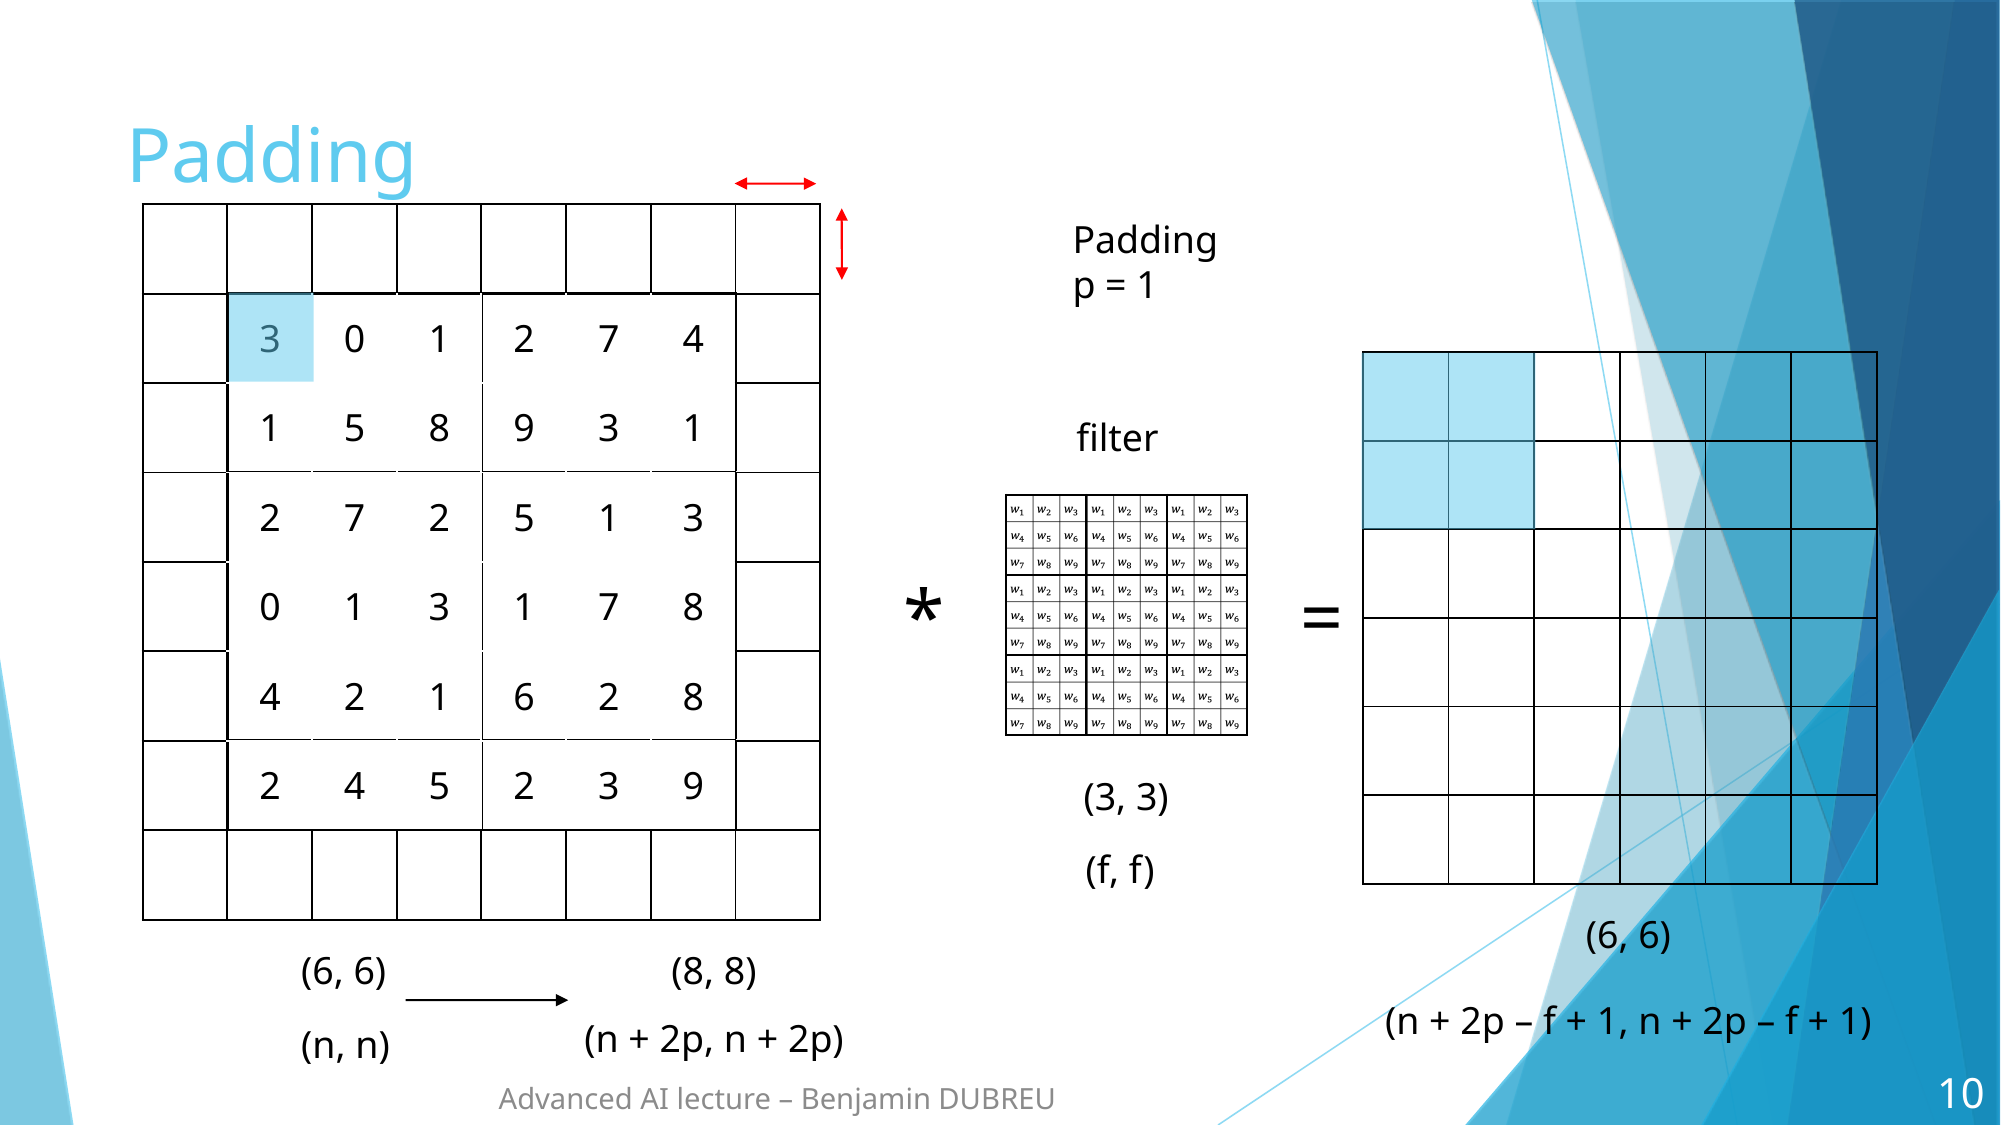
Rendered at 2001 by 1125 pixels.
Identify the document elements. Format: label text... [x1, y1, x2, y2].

table_cell [1168, 576, 1246, 654]
table_cell [144, 742, 226, 829]
table_cell [313, 652, 396, 740]
table_cell [1007, 576, 1085, 654]
table_cell [1449, 619, 1533, 706]
table_cell [567, 563, 650, 650]
slide_number <number> [1887, 1065, 2000, 1125]
table_cell [1535, 619, 1619, 706]
text_box [228, 292, 314, 382]
table_cell [1792, 619, 1876, 706]
table_cell [1535, 707, 1619, 794]
table_header [1168, 496, 1246, 574]
text_box (3, 3) [1068, 765, 1184, 826]
table_cell [1087, 576, 1166, 654]
table_cell [398, 384, 480, 472]
table_cell [314, 295, 396, 382]
table_cell [652, 742, 735, 829]
table_cell [736, 742, 819, 829]
table_cell [652, 473, 735, 561]
table_cell [736, 295, 819, 382]
table_cell [228, 473, 311, 561]
table_cell [398, 831, 480, 919]
table_header [398, 205, 480, 293]
table_cell [482, 473, 565, 561]
table_cell [398, 742, 480, 829]
table_header [736, 205, 819, 293]
table_cell [398, 295, 480, 382]
table_cell [1364, 796, 1448, 883]
table_cell [313, 563, 396, 650]
table_cell [482, 295, 565, 382]
table_cell [1621, 707, 1705, 794]
table_cell [1364, 530, 1448, 617]
table_cell [567, 384, 650, 472]
table_cell [313, 473, 396, 561]
table_cell [1621, 442, 1705, 528]
table_cell [652, 831, 735, 919]
table_cell [652, 652, 735, 740]
table_cell [482, 384, 565, 472]
table_cell [1007, 656, 1085, 734]
table_header [1087, 496, 1166, 574]
table_cell [228, 831, 311, 919]
table_cell [144, 652, 226, 740]
table_cell [1449, 796, 1533, 883]
table_cell [482, 742, 565, 829]
table_cell [313, 742, 396, 829]
table_cell [1792, 530, 1876, 617]
table_header [228, 205, 311, 292]
text_box filter [1061, 407, 1174, 467]
table_cell [652, 384, 735, 472]
text_box (6, 6) [286, 939, 402, 1000]
table_cell [736, 652, 819, 740]
table_cell [567, 295, 650, 382]
table_cell [482, 563, 565, 650]
table_header [313, 205, 396, 293]
table_cell [1621, 530, 1705, 617]
table_cell [1536, 442, 1619, 528]
table_cell [1706, 707, 1790, 794]
text_box * [888, 562, 960, 668]
text_box (8, 8) [656, 939, 772, 1000]
table_header [1792, 353, 1876, 440]
table_cell [1706, 442, 1790, 528]
table_cell [652, 563, 735, 650]
table_cell [1087, 656, 1166, 734]
table_cell [398, 473, 480, 561]
table_cell [144, 384, 226, 472]
table_header [482, 205, 565, 293]
table_cell [144, 831, 226, 919]
table_cell [228, 652, 311, 740]
table_cell [398, 652, 480, 740]
table_cell [313, 384, 396, 472]
text_box (f, f) [1070, 838, 1170, 899]
table_cell [1535, 796, 1619, 883]
table_cell [1706, 619, 1790, 706]
table_cell [1706, 796, 1790, 883]
text_box [1361, 352, 1536, 530]
table_cell [228, 384, 311, 472]
table_header [1536, 353, 1619, 440]
table_cell [567, 831, 650, 919]
table_header [1007, 496, 1085, 574]
table_header [1706, 353, 1790, 440]
table_cell [1364, 707, 1448, 794]
text_box = [1285, 562, 1359, 668]
table_cell [1449, 530, 1533, 617]
table_cell [1364, 619, 1448, 706]
table_cell [482, 652, 565, 740]
table_cell [1792, 796, 1876, 883]
table_cell [228, 742, 311, 829]
table_cell [1706, 530, 1790, 617]
table_cell [1621, 796, 1705, 883]
footer Advanced AI lecture – Benjamin DUBREU [483, 1067, 1517, 1125]
table_cell [1621, 619, 1705, 706]
text_box Padding p = 1 [1057, 208, 1243, 314]
table_cell [736, 831, 819, 919]
table_cell [144, 473, 226, 561]
table_cell [567, 473, 650, 561]
table_cell [1792, 442, 1876, 528]
table_cell [144, 295, 226, 382]
table_cell [736, 384, 819, 472]
text_box (n, n) [286, 1013, 405, 1073]
table_cell [1792, 707, 1876, 794]
table_cell [652, 295, 735, 382]
table_cell [736, 563, 819, 650]
table_header [1621, 353, 1705, 440]
table_cell [144, 563, 226, 650]
table_header [567, 205, 650, 293]
table_cell [1168, 656, 1246, 734]
table_cell [736, 473, 819, 561]
title Padding [111, 99, 1522, 317]
table_cell [1449, 707, 1533, 794]
table_cell [482, 831, 565, 919]
table_header [144, 205, 226, 293]
text_box (6, 6) [1571, 903, 1687, 964]
table_cell [313, 831, 396, 919]
text_box (n + 2p, n + 2p) [569, 1007, 859, 1068]
table_cell [398, 563, 480, 650]
table_cell [567, 652, 650, 740]
text_box (n + 2p – f + 1, n + 2p – f + 1) [1370, 989, 1888, 1050]
table_cell [567, 742, 650, 829]
table_cell [1535, 530, 1619, 617]
table_header [652, 205, 735, 293]
table_cell [228, 563, 311, 650]
